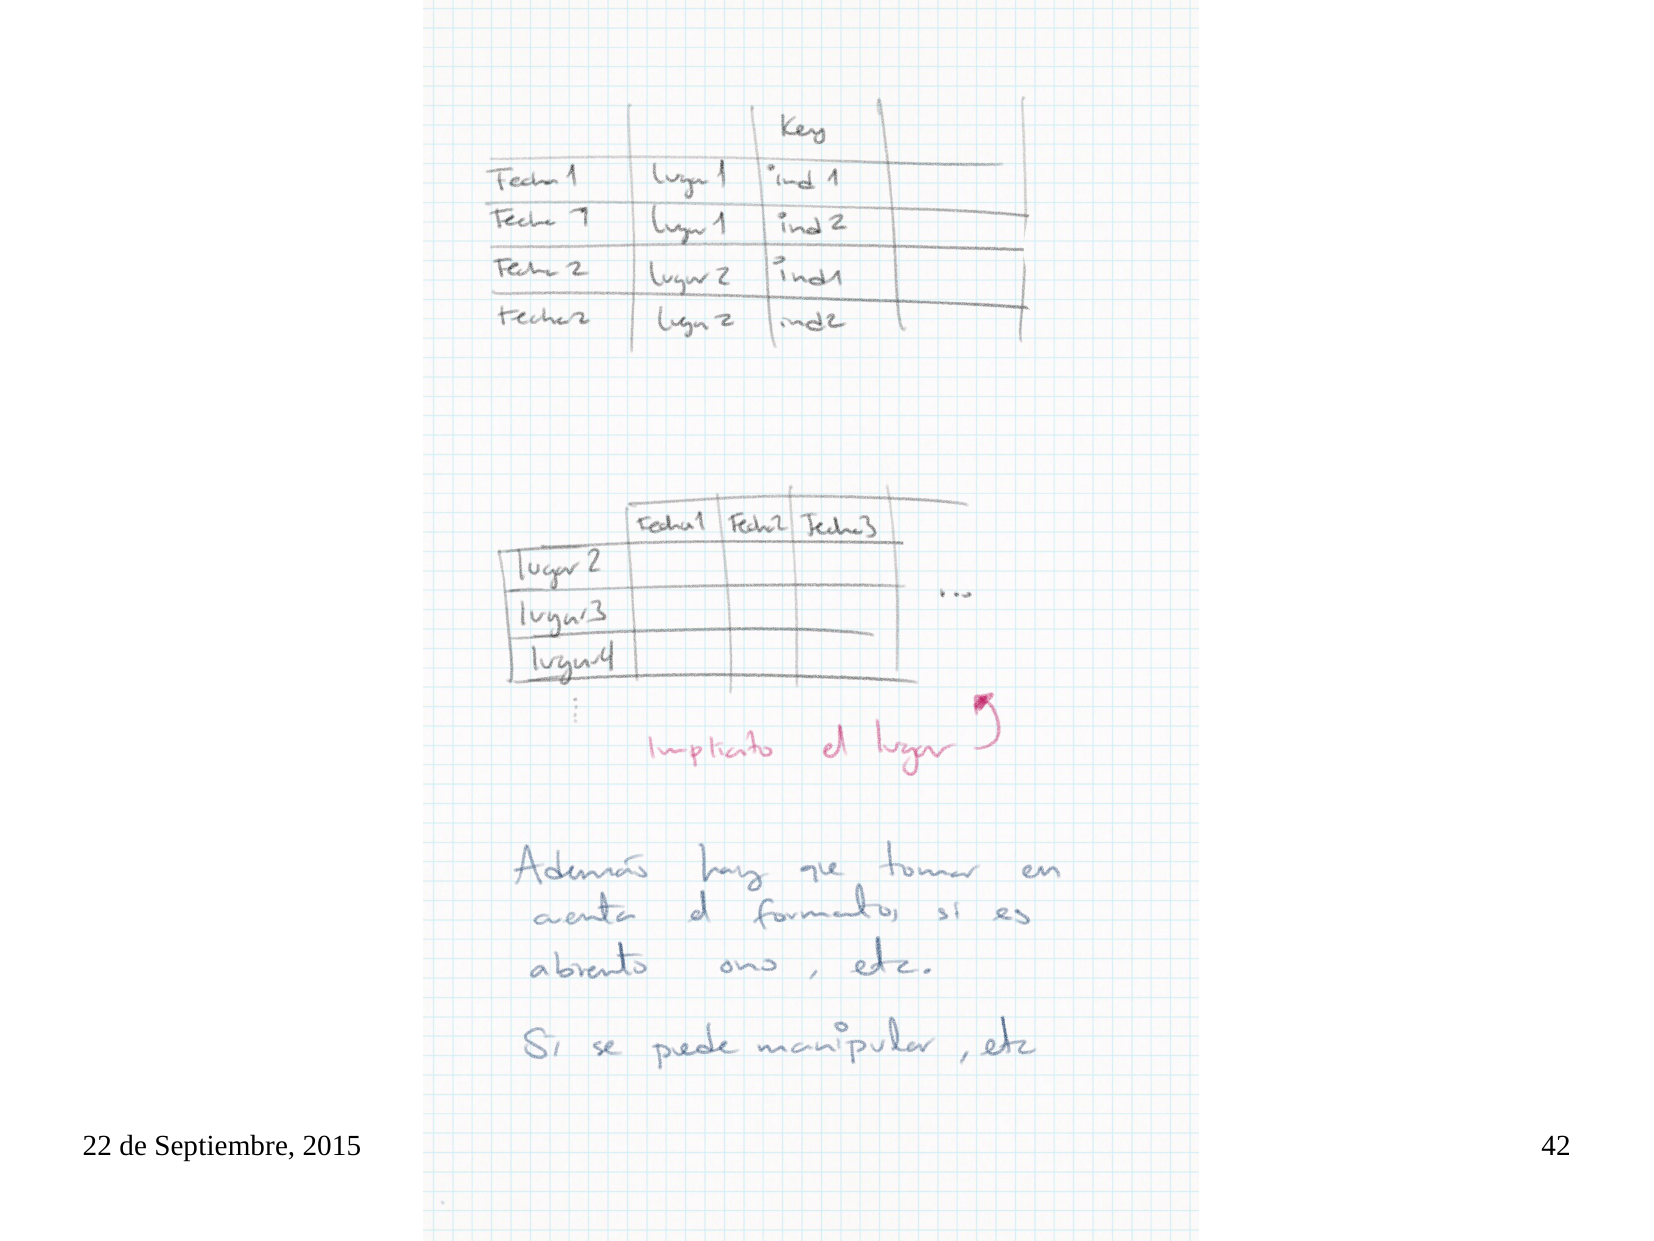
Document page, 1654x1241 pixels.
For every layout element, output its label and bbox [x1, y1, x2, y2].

picture [423, 0, 1199, 1241]
